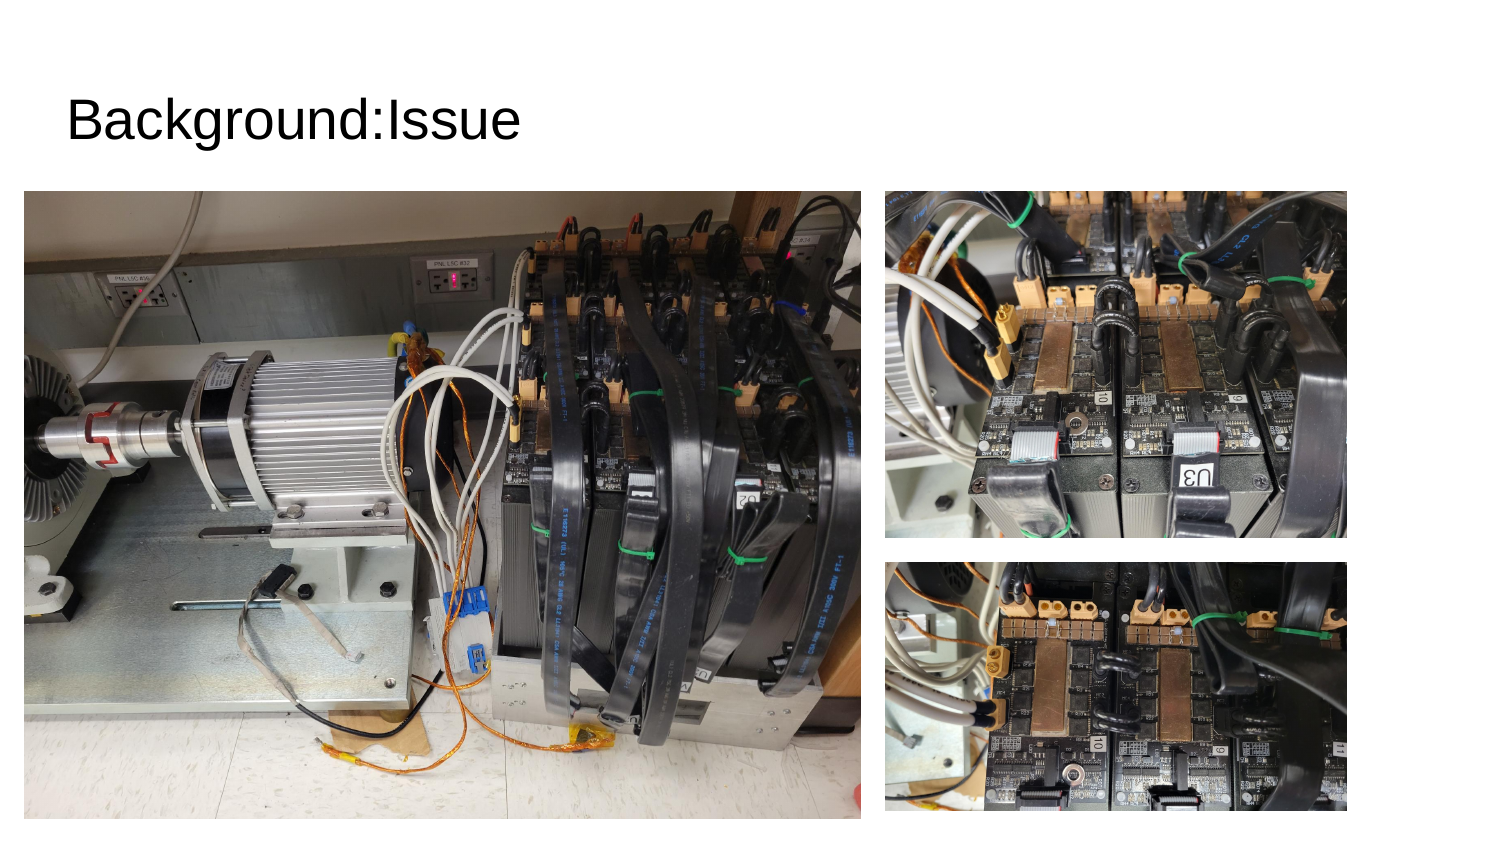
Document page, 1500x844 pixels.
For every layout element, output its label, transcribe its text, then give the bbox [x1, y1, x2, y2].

picture [885, 191, 1347, 538]
picture [885, 562, 1347, 811]
title Background:Issue [51, 72, 1449, 167]
picture [24, 191, 861, 819]
